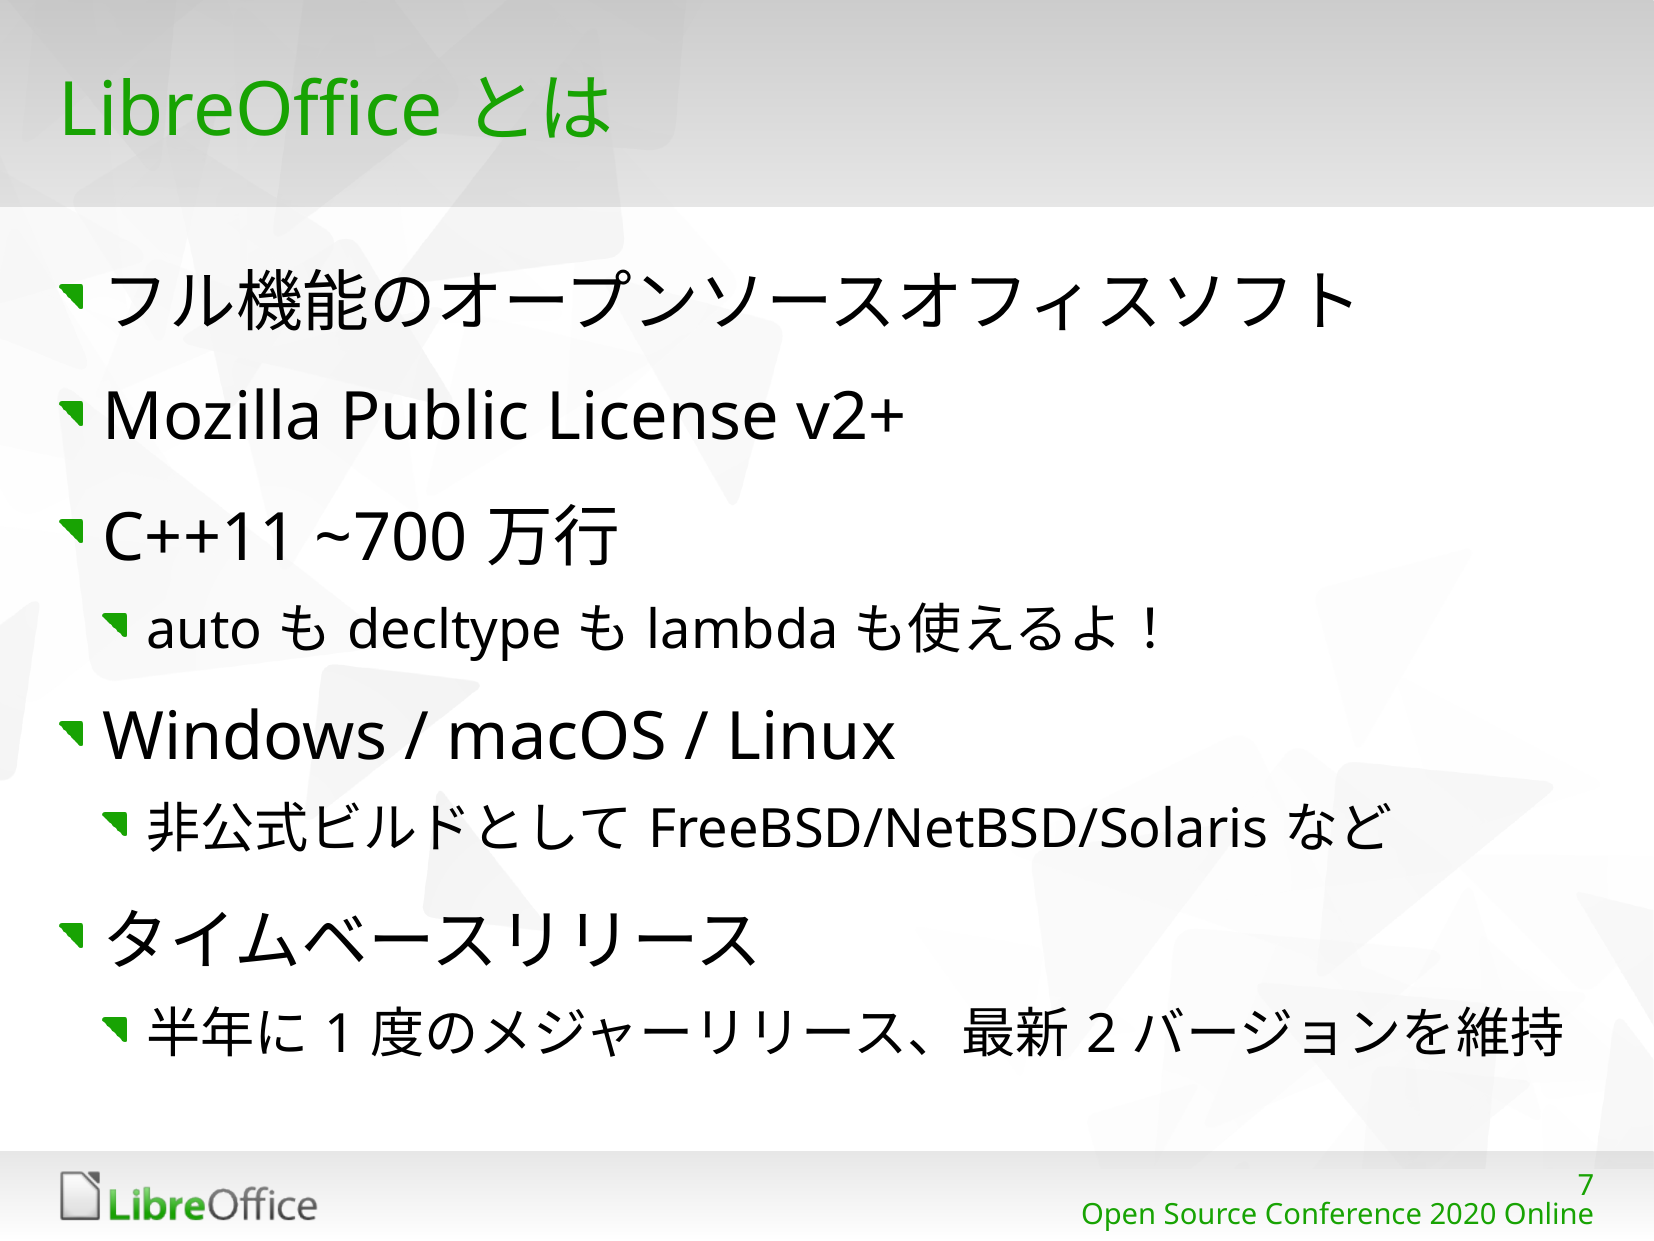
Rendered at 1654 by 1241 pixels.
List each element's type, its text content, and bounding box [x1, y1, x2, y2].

picture [0, 0, 783, 931]
picture [41, 1152, 337, 1240]
picture [915, 548, 1654, 1169]
title LibreOfficeとは [59, 29, 1595, 178]
list フル機能のオープンソースオフィスソフト Mozilla Public License v2+ C++11 ~700万行 autoもdecltypeもlambdaも使えるよ！ Windows / macOS / Linux 非公式ビルドとしてFreeBSD/NetBSD/Solarisなど タイムベースリリース 半年に1度のメジャーリリース、最新2バージョンを維持 [59, 248, 1595, 1079]
